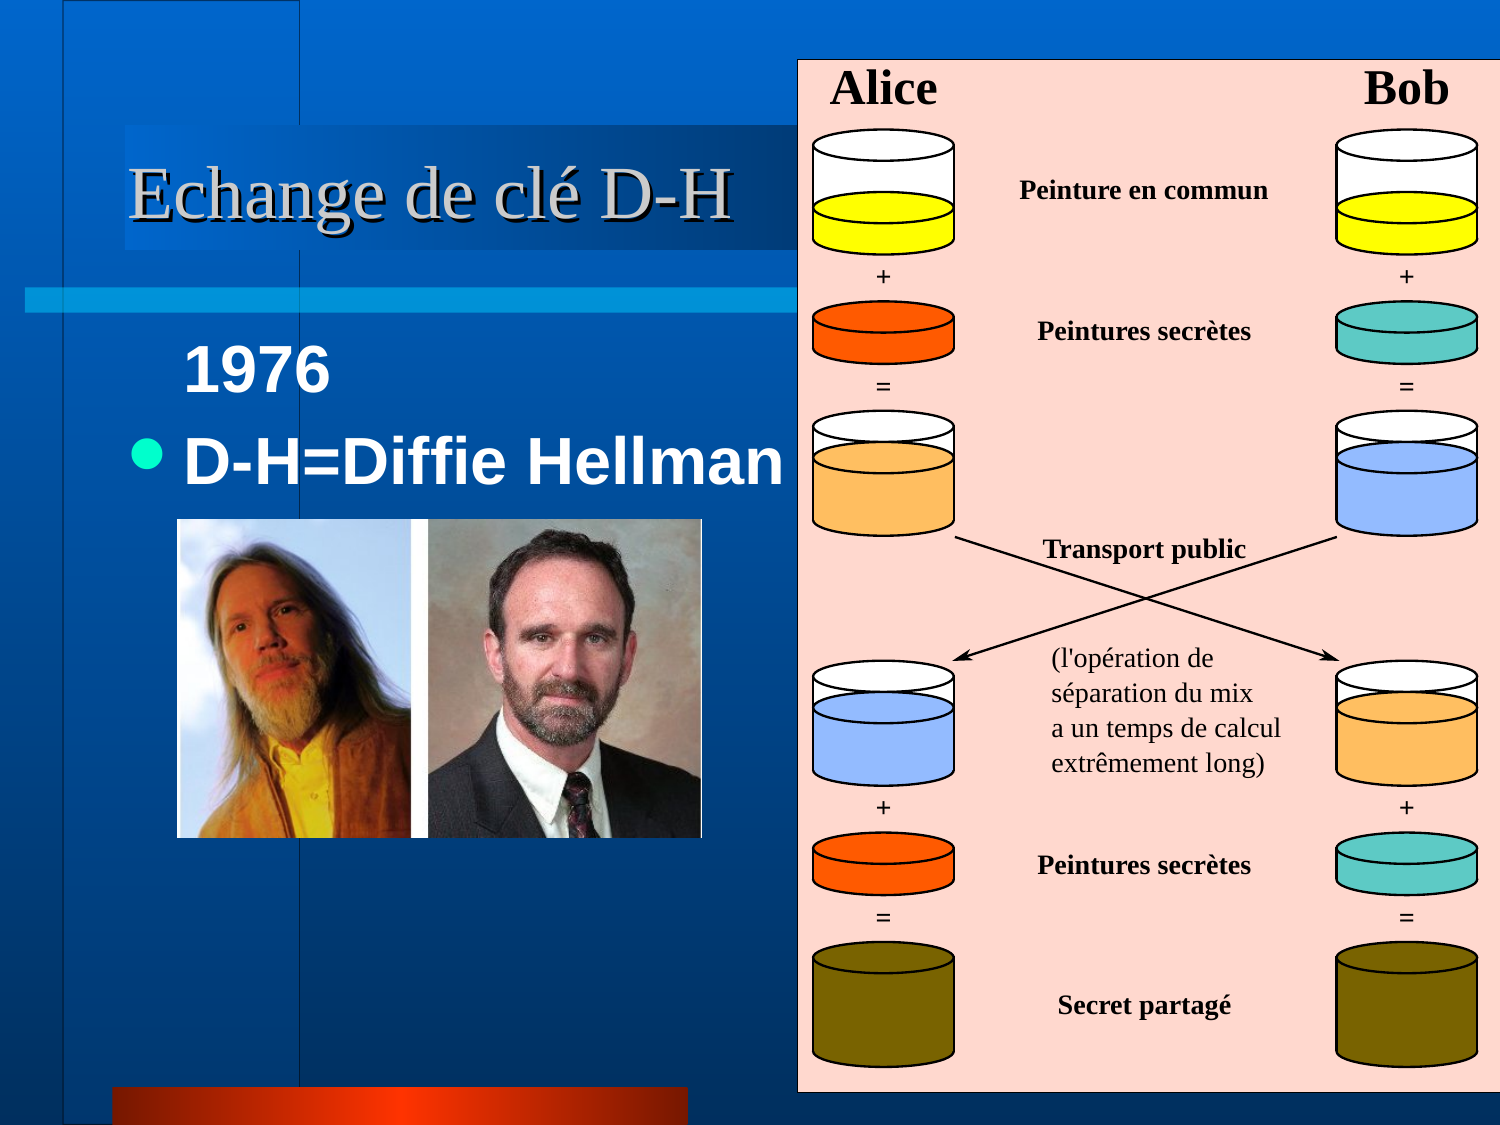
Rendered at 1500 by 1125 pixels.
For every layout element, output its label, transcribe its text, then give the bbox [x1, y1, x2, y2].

title Echange de clé D-H [112, 99, 797, 288]
text_box [797, 59, 1500, 1093]
picture [177, 519, 702, 838]
picture [811, 65, 1480, 1069]
list 1976 D-H=Diffie Hellman [112, 324, 797, 1001]
